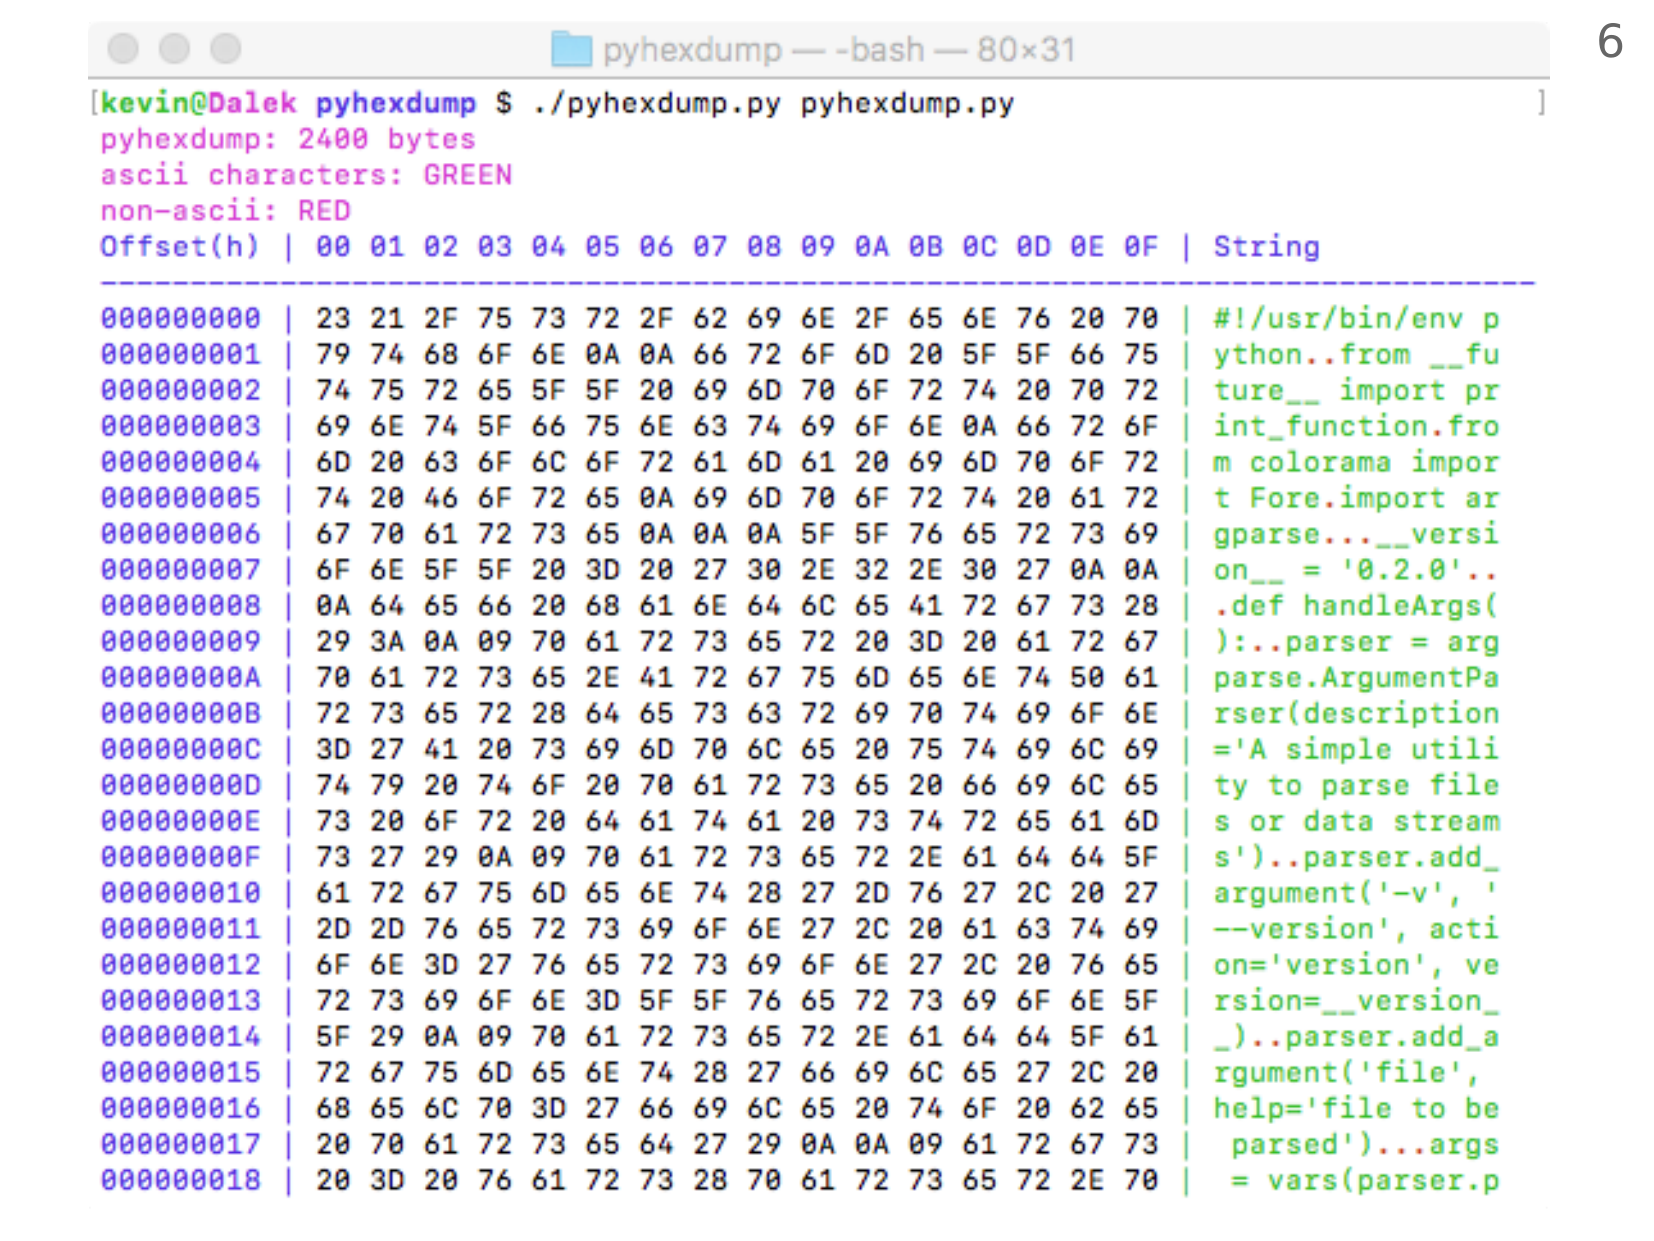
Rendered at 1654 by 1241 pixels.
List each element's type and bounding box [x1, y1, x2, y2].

picture [88, 21, 1550, 1211]
